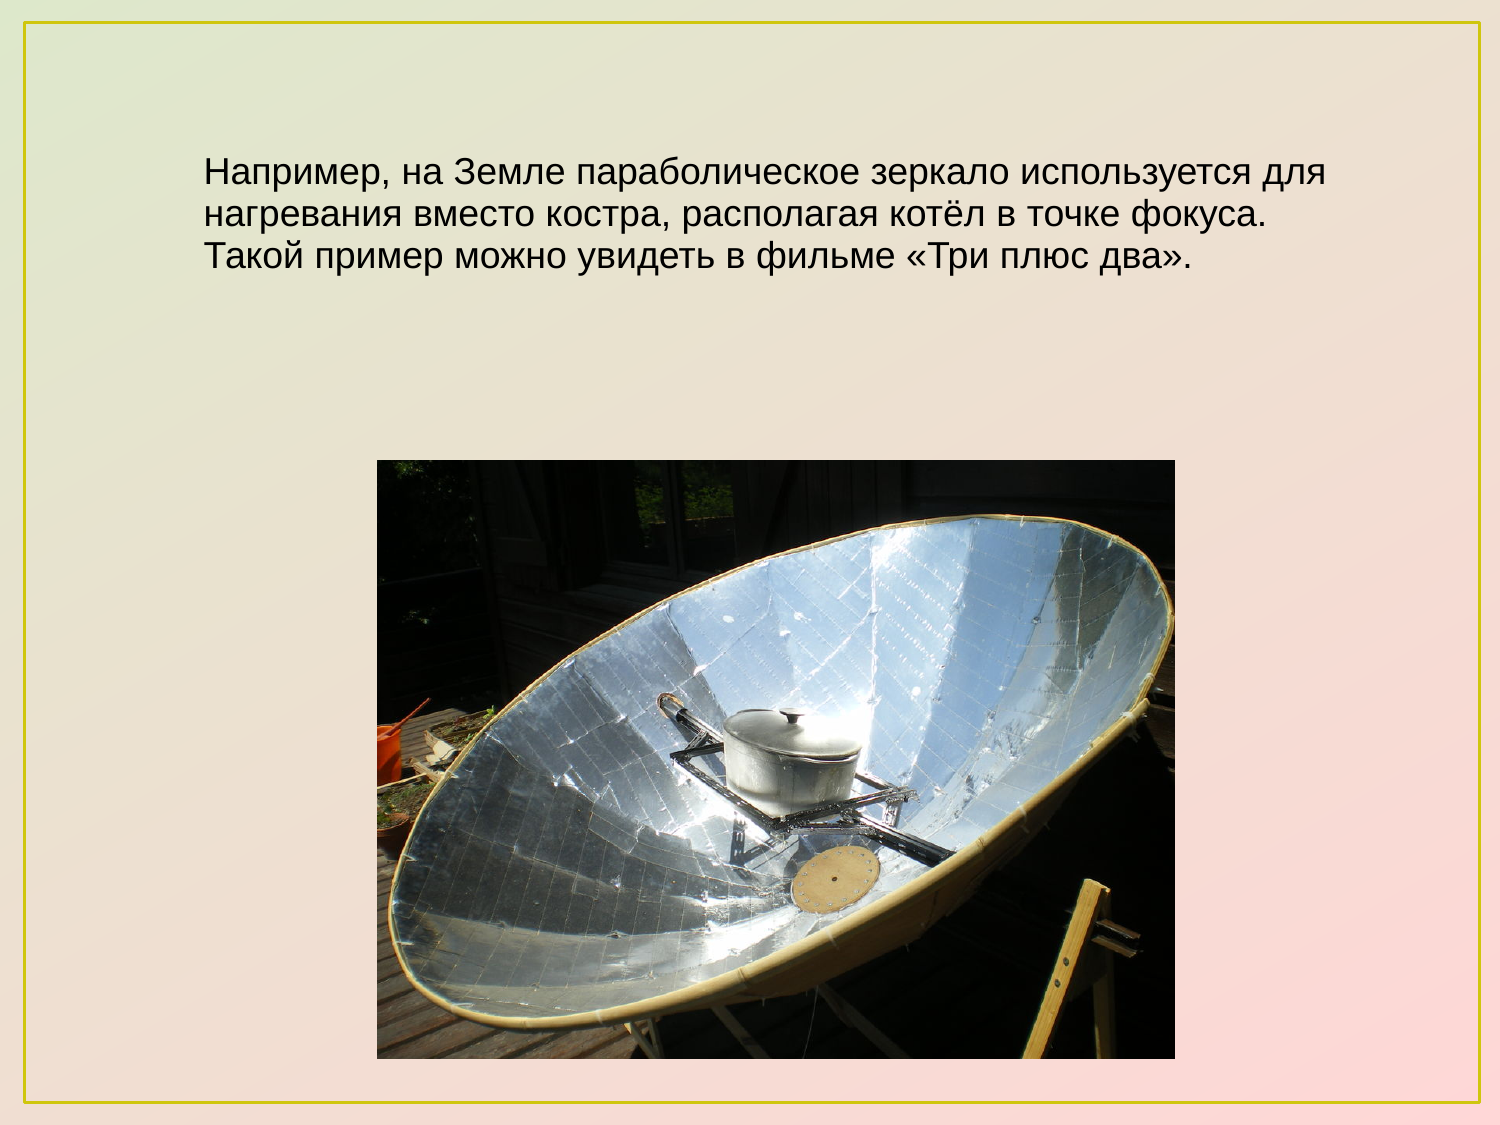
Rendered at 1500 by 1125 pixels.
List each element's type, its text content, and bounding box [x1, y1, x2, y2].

text_box Например, на Земле параболическое зеркало используется для нагревания вместо костра, располагая котёл в точке фокуса. Такой пример можно увидеть в фильме «Три плюс два». [188, 142, 1382, 284]
picture [377, 460, 1175, 1059]
